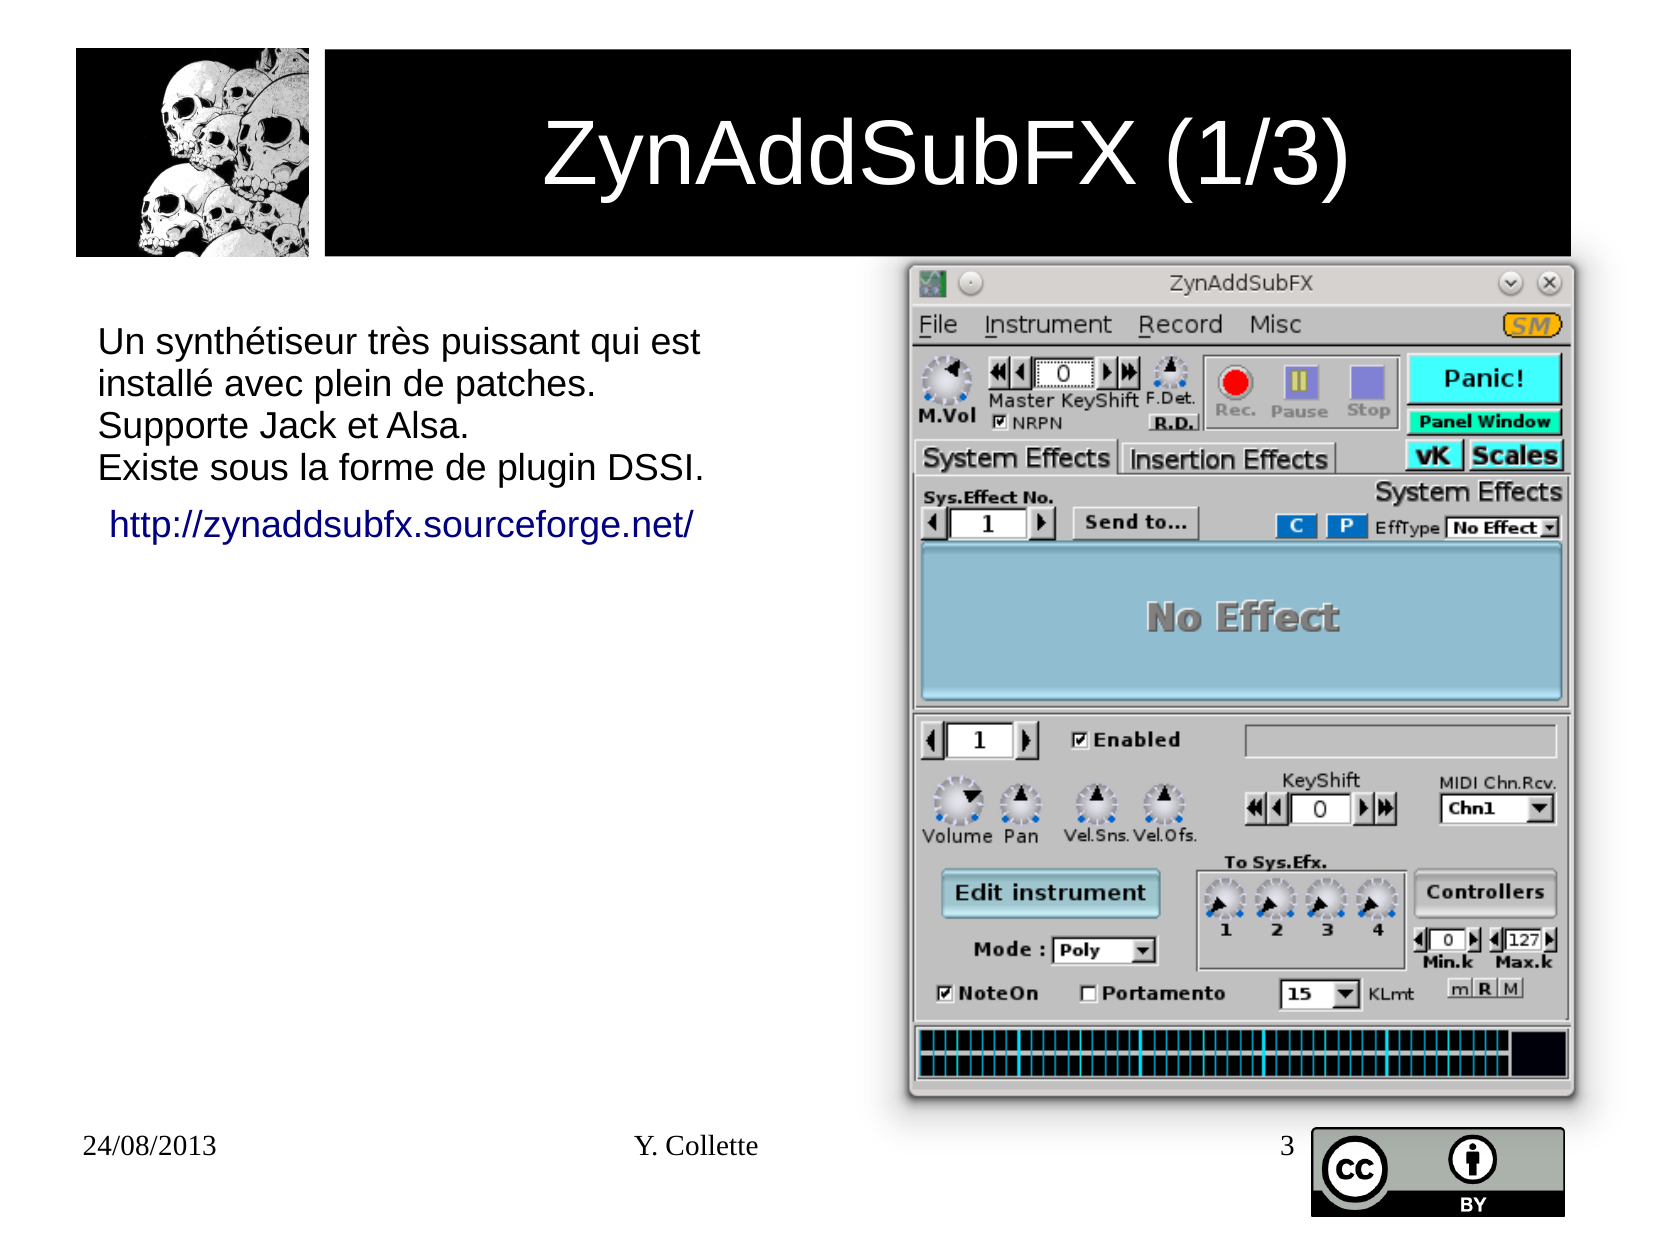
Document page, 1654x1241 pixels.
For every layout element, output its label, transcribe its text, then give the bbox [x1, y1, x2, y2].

title ZynAddSubFX (1/3) [324, 49, 1571, 257]
picture [842, 198, 1642, 1217]
text_box http://zynaddsubfx.sourceforge.net/ [94, 497, 721, 553]
text_box Un synthétiseur très puissant qui est installé avec plein de patches. Supporte Jack et Alsa. Existe sous la forme de plugin DSSI. [82, 313, 839, 497]
picture [76, 48, 309, 257]
